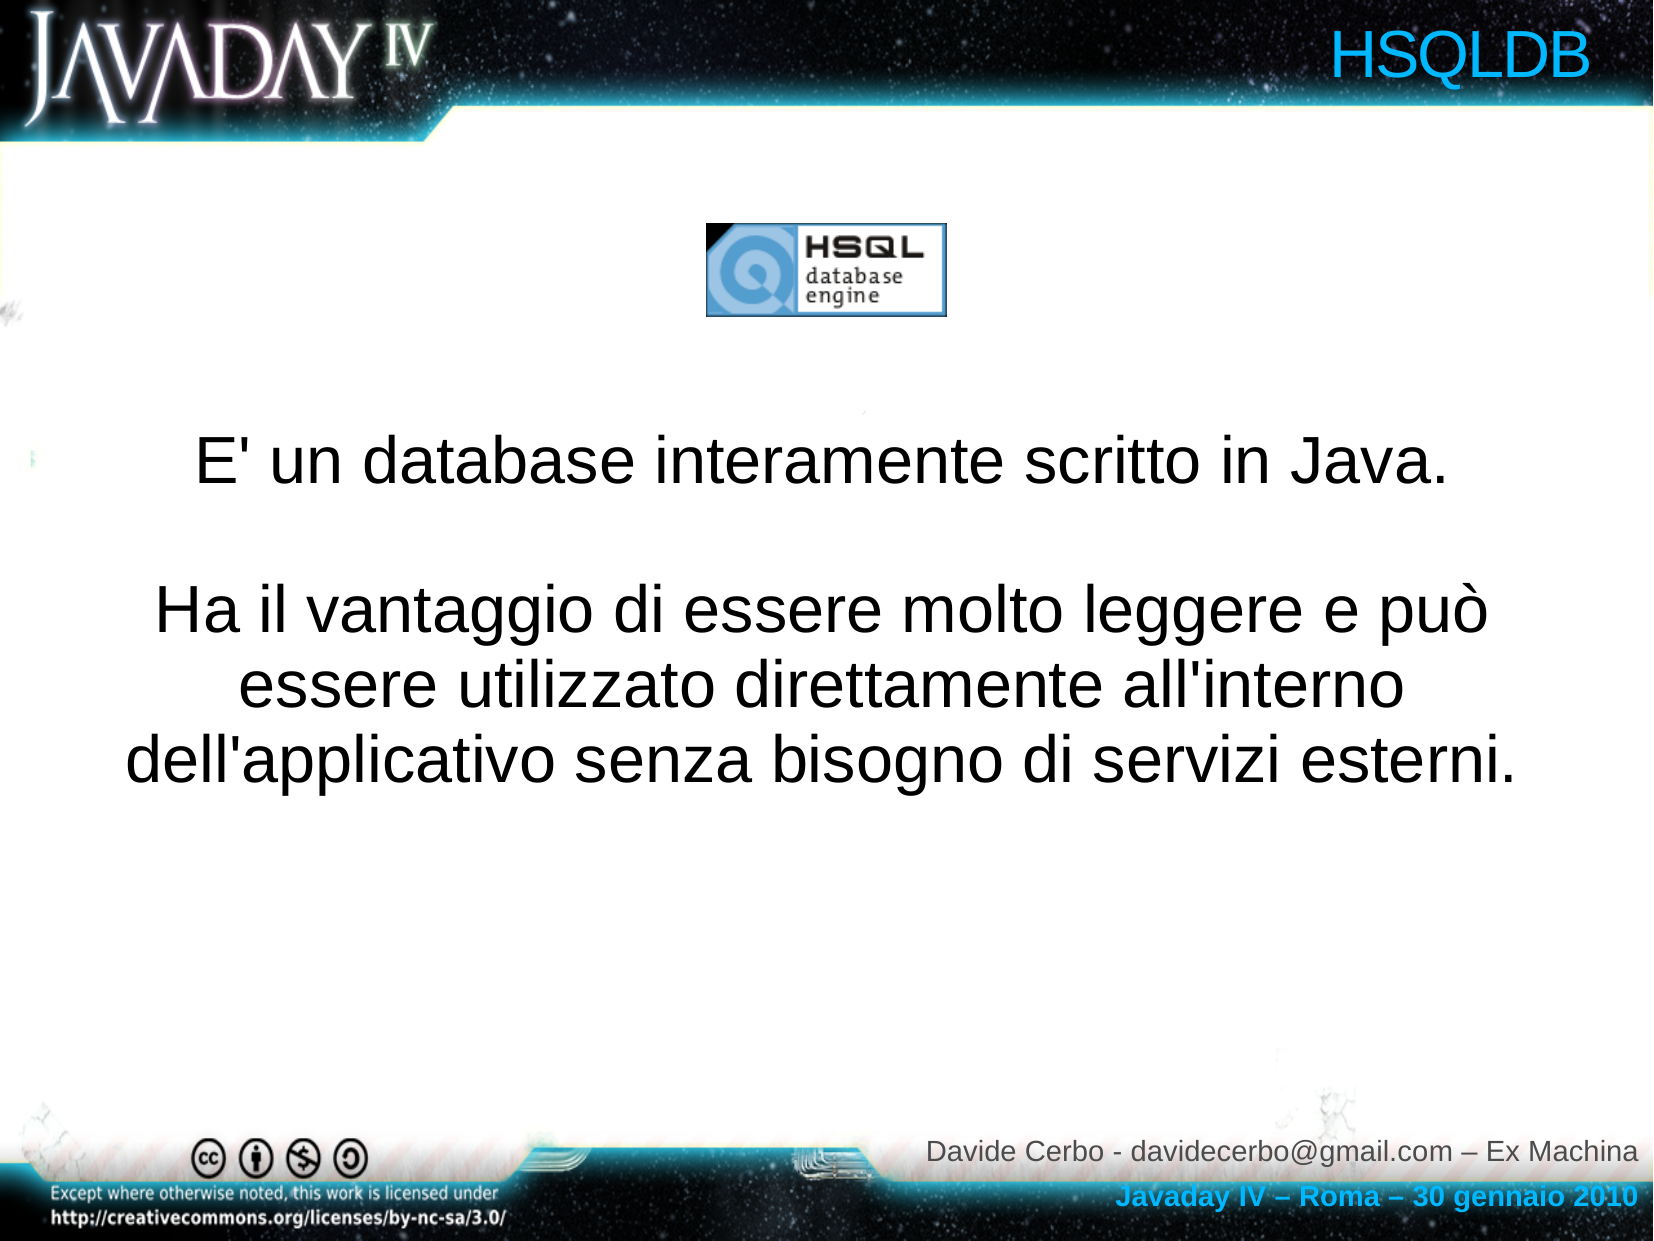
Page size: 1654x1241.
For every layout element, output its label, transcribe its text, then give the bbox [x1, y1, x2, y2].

picture [0, 0, 1653, 1241]
subtitle E' un database interamente scritto in Java. Ha il vantaggio di essere molto leggere e può essere utilizzato direttamente all'interno dell'applicativo senza bisogno di servizi esterni. [52, 200, 1594, 1020]
title HSQLDB [117, 5, 1594, 103]
